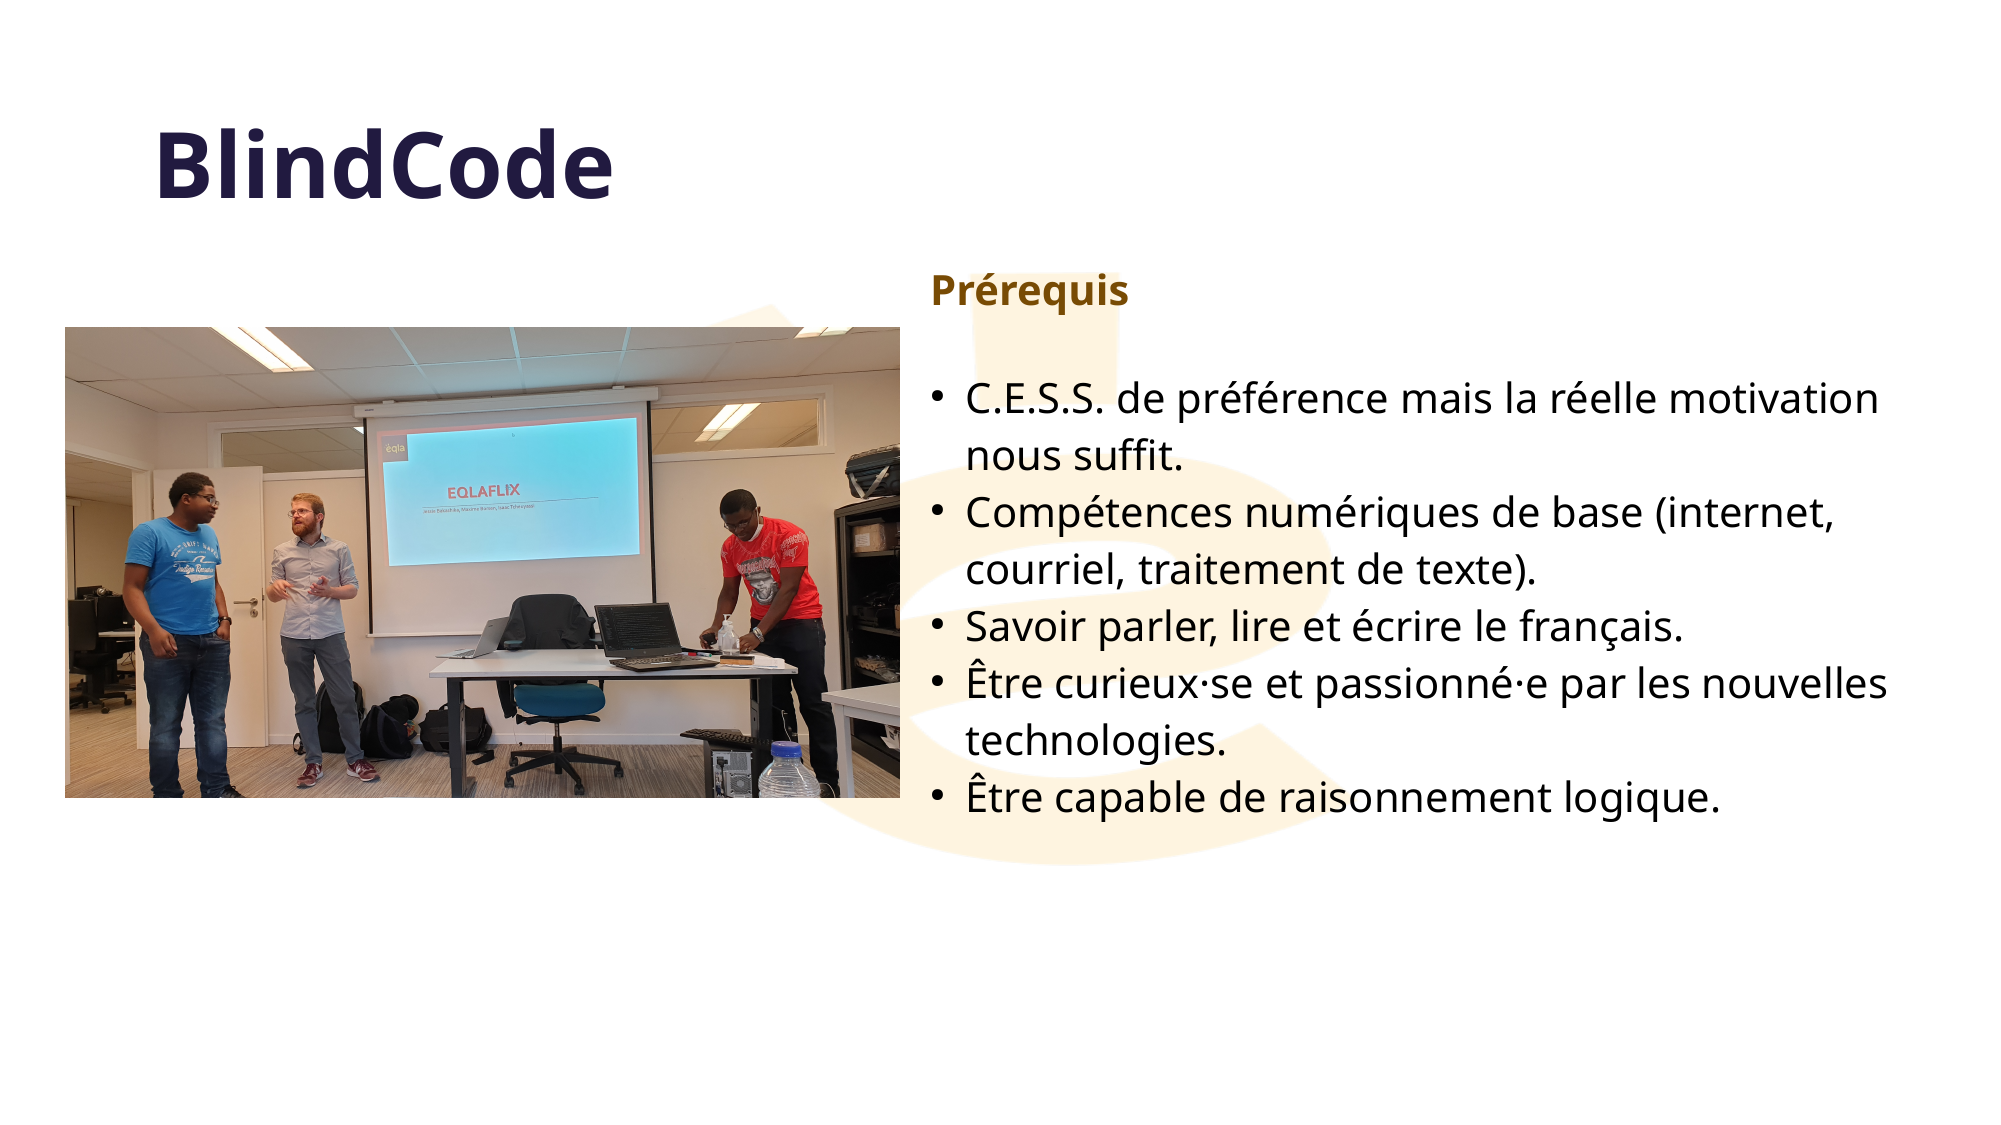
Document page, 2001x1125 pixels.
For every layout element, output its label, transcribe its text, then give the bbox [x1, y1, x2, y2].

text_box Prérequis C.E.S.S. de préférence mais la réelle motivation nous suffit. Compétences numériques de base (internet, courriel, traitement de texte). Savoir parler, lire et écrire le français. Être curieux·se et passionné·e par les nouvelles technologies. Être capable de raisonnement logique. [915, 253, 1979, 869]
title BlindCode [137, 59, 1863, 278]
picture [65, 327, 900, 798]
